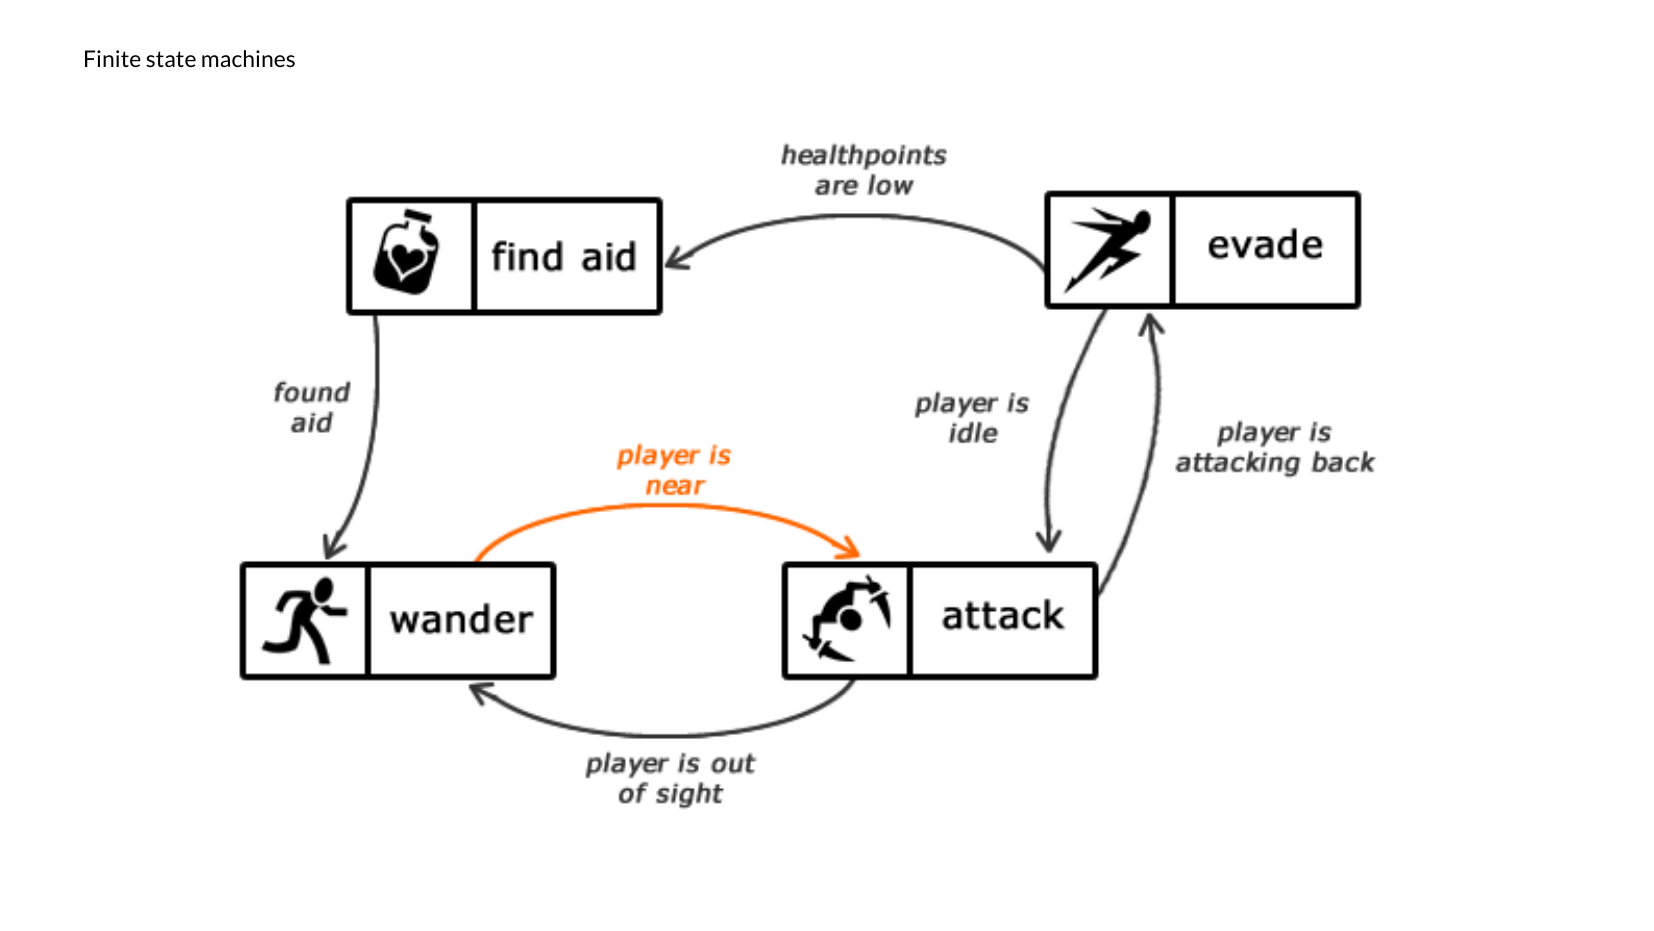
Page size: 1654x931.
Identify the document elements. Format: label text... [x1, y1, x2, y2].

title Finite state machines [83, 0, 1571, 119]
picture [209, 110, 1418, 839]
